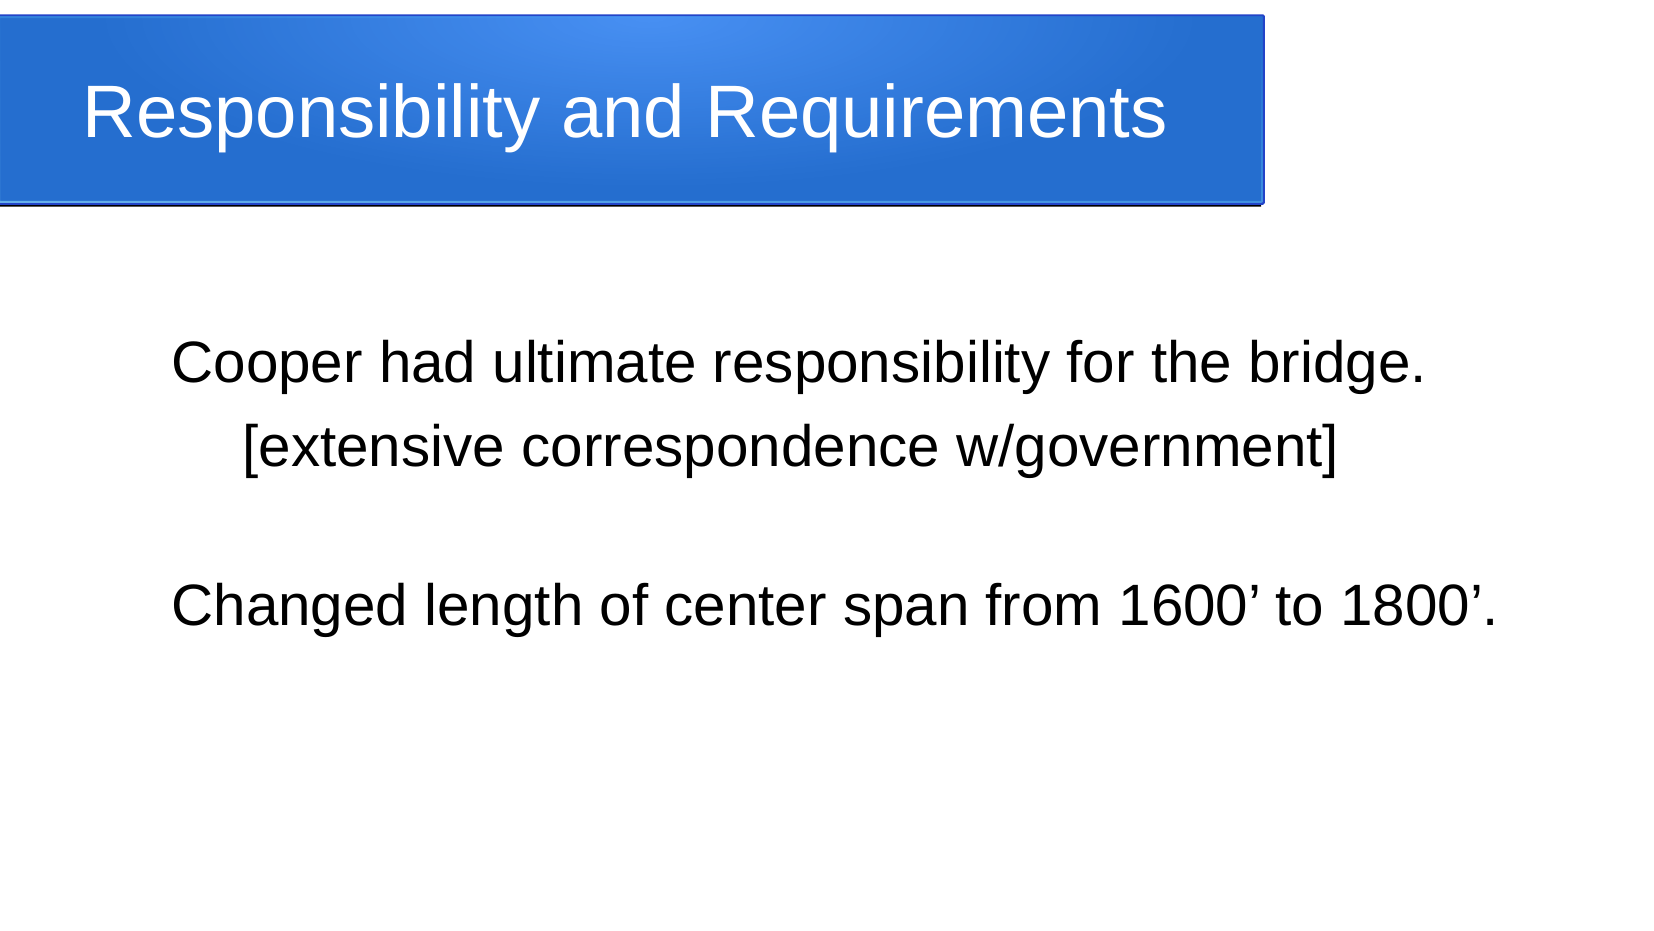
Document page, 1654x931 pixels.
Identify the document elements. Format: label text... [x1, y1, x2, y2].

list Cooper had ultimate responsibility for the bridge. [extensive correspondence w/government] Changed length of center span from 1600’ to 1800’. [30, 330, 1591, 751]
title Responsibility and Requirements [82, 35, 1235, 189]
